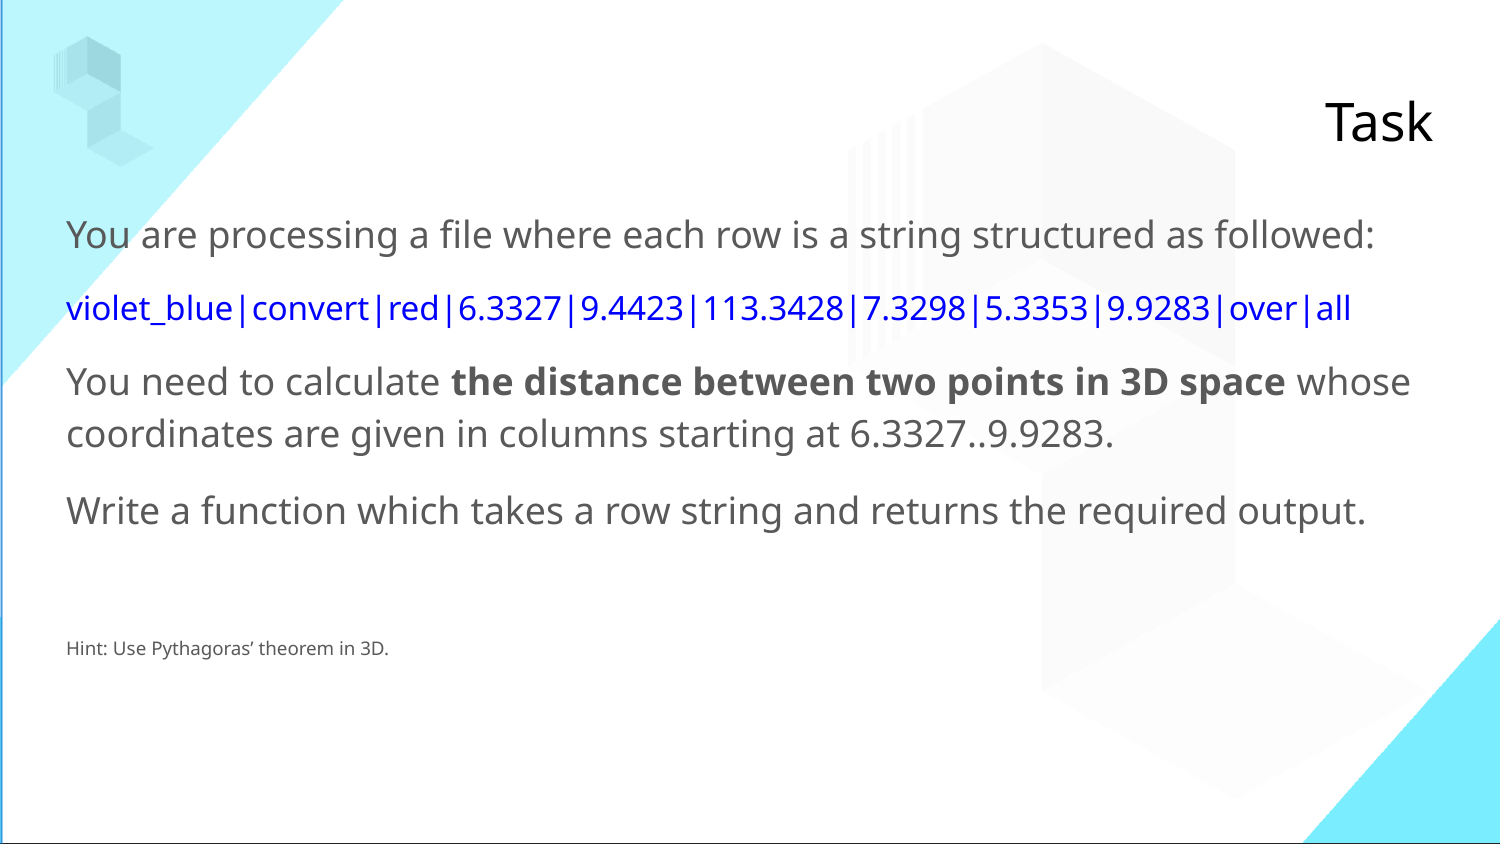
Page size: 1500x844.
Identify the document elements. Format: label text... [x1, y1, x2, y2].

picture [0, 0, 1500, 844]
list You are processing a file where each row is a string structured as followed: violet_blue|convert|red|6.3327|9.4423|113.3428|7.3298|5.3353|9.9283|over|all You need to calculate the distance between two points in 3D space whose coordinates are given in columns starting at 6.3327..9.9283. Write a function which takes a row string and returns the required output. Hint: Use Pythagoras’ theorem in 3D. [51, 189, 1449, 750]
title Task [51, 72, 1449, 167]
